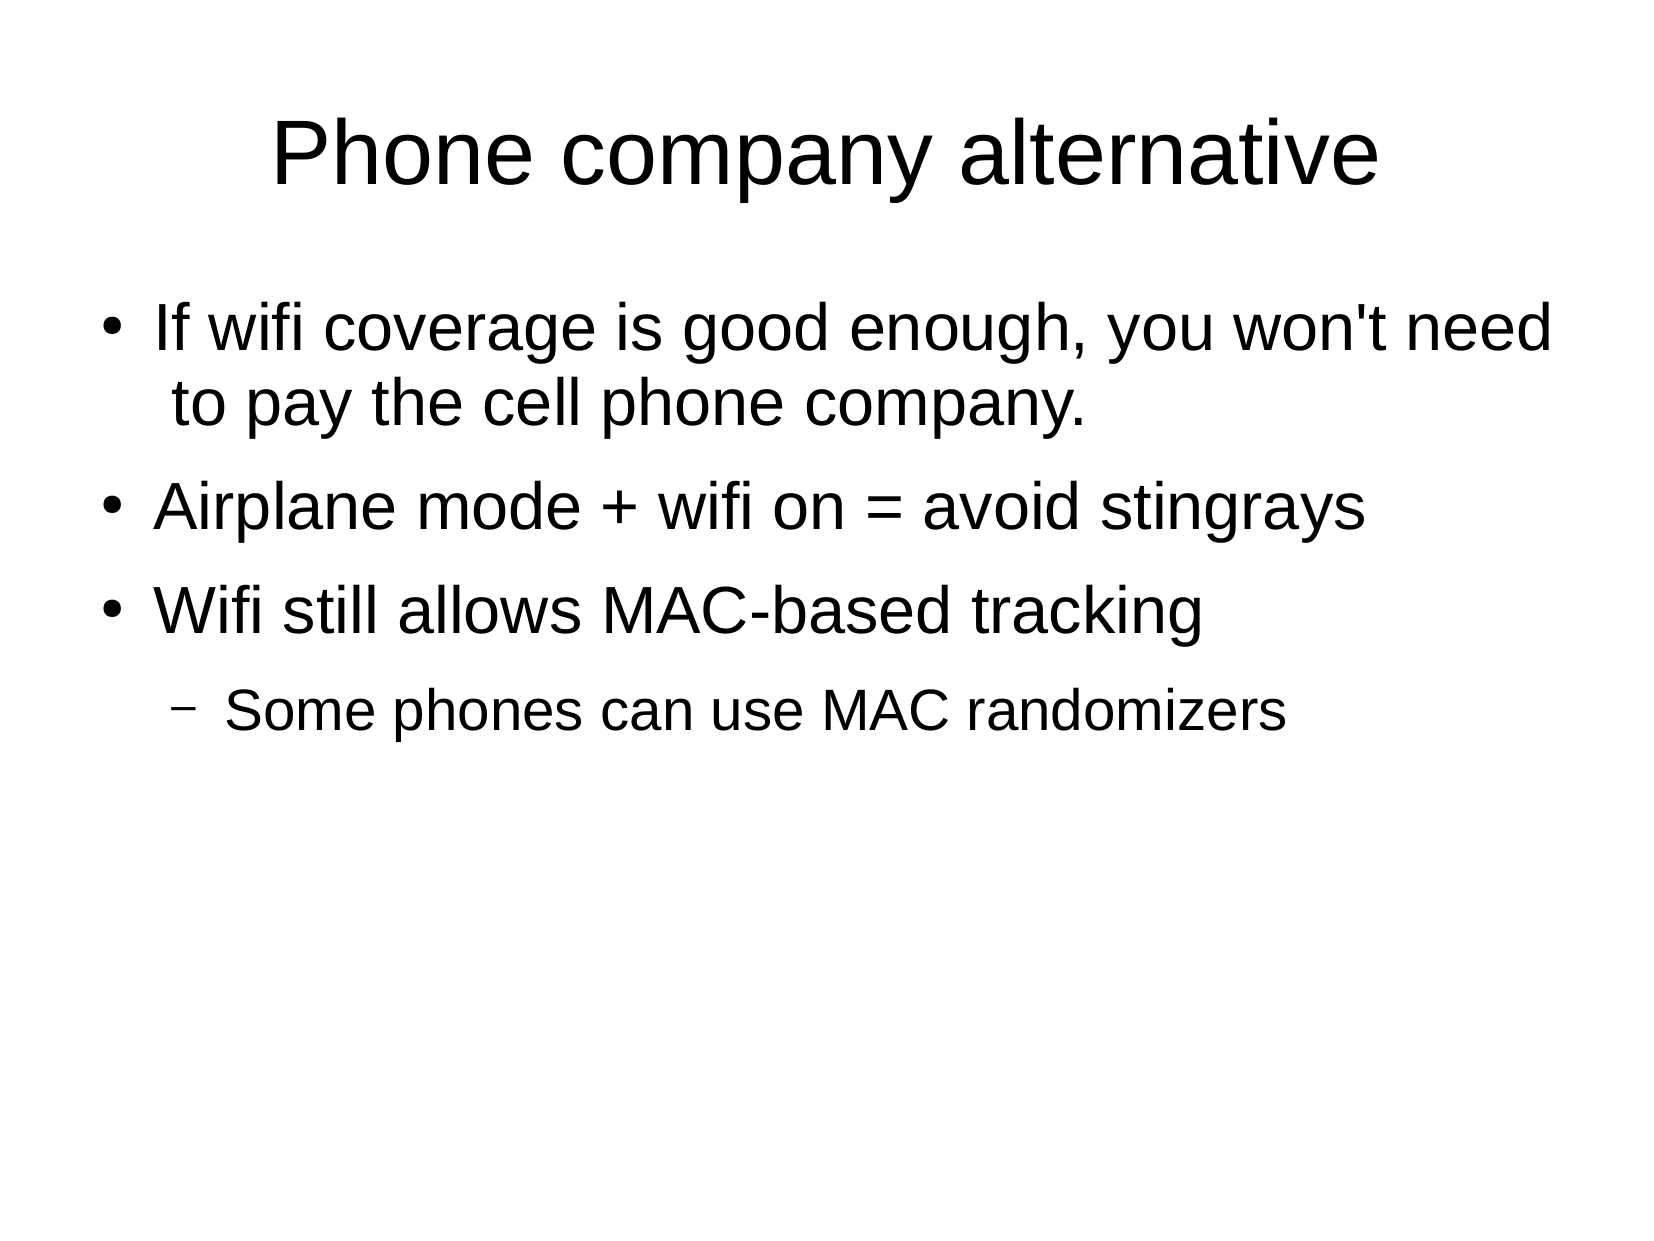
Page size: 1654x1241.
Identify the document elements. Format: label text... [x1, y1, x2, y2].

list If wifi coverage is good enough, you won't need to pay the cell phone company. Airplane mode + wifi on = avoid stingrays Wifi still allows MAC-based tracking Some phones can use MAC randomizers [82, 290, 1571, 1010]
title Phone company alternative [82, 49, 1571, 257]
